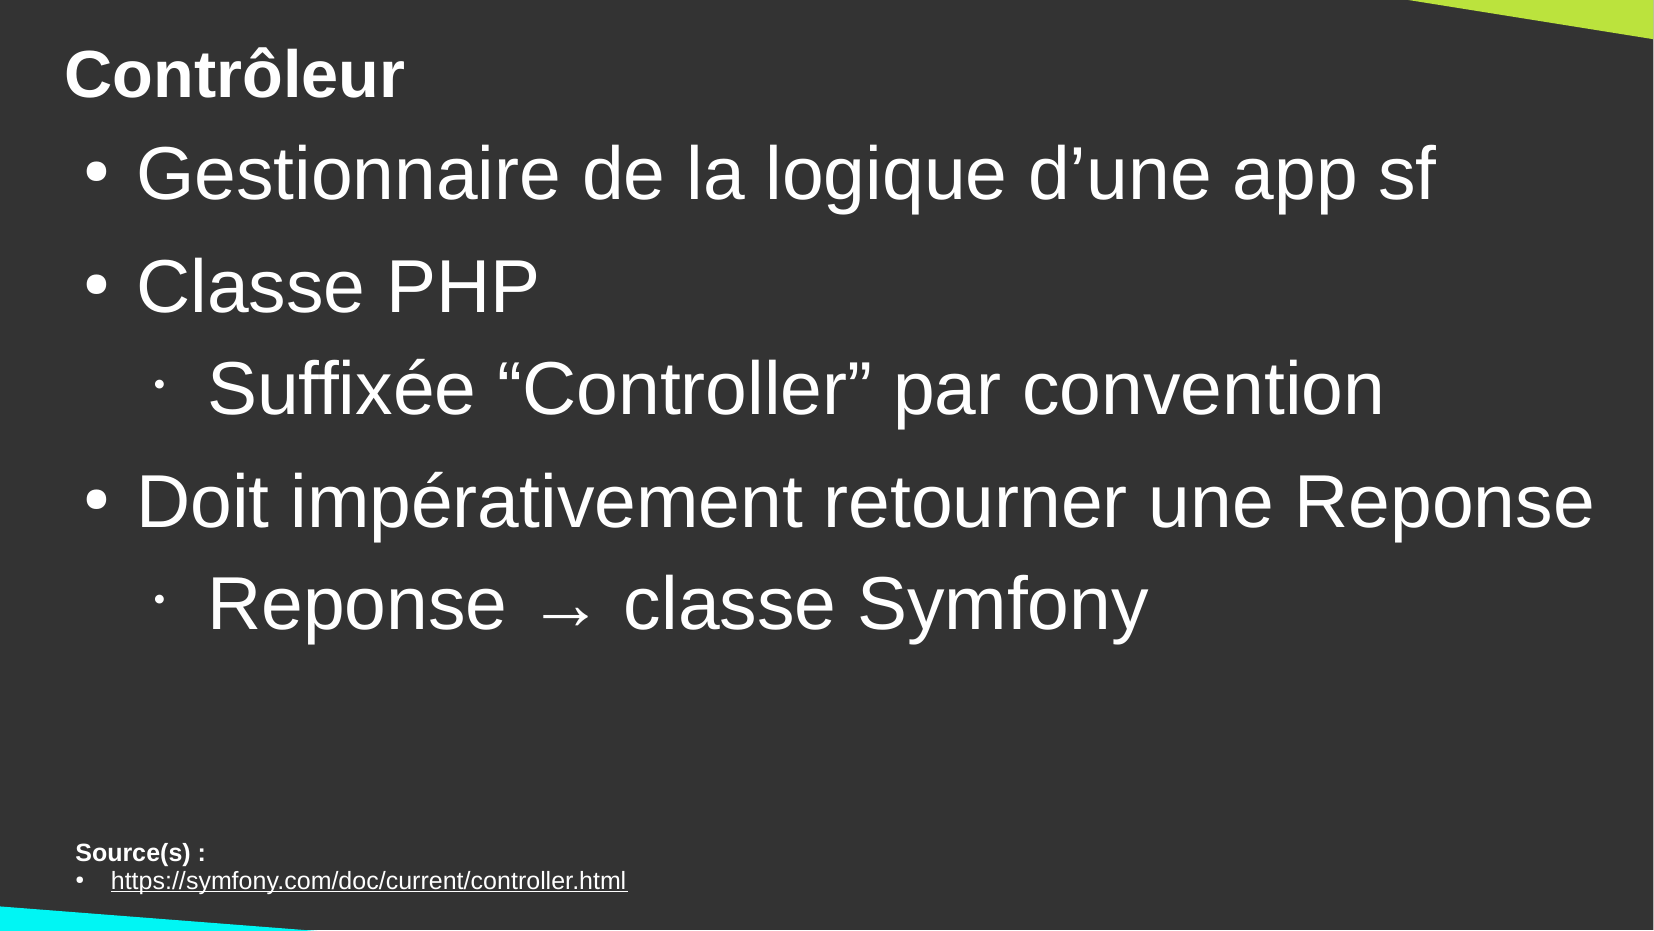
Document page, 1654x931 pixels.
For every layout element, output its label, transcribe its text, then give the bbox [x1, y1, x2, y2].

text_box Source(s) : https://symfony.com/doc/current/controller.html [60, 826, 1546, 903]
text_box [0, 906, 318, 931]
title Contrôleur [64, 37, 1365, 113]
text_box [1408, 0, 1654, 40]
list Gestionnaire de la logique d’une app sf Classe PHP Suffixée “Controller” par convention Doit impérativement retourner une Reponse Reponse → classe Symfony [65, 131, 1630, 768]
